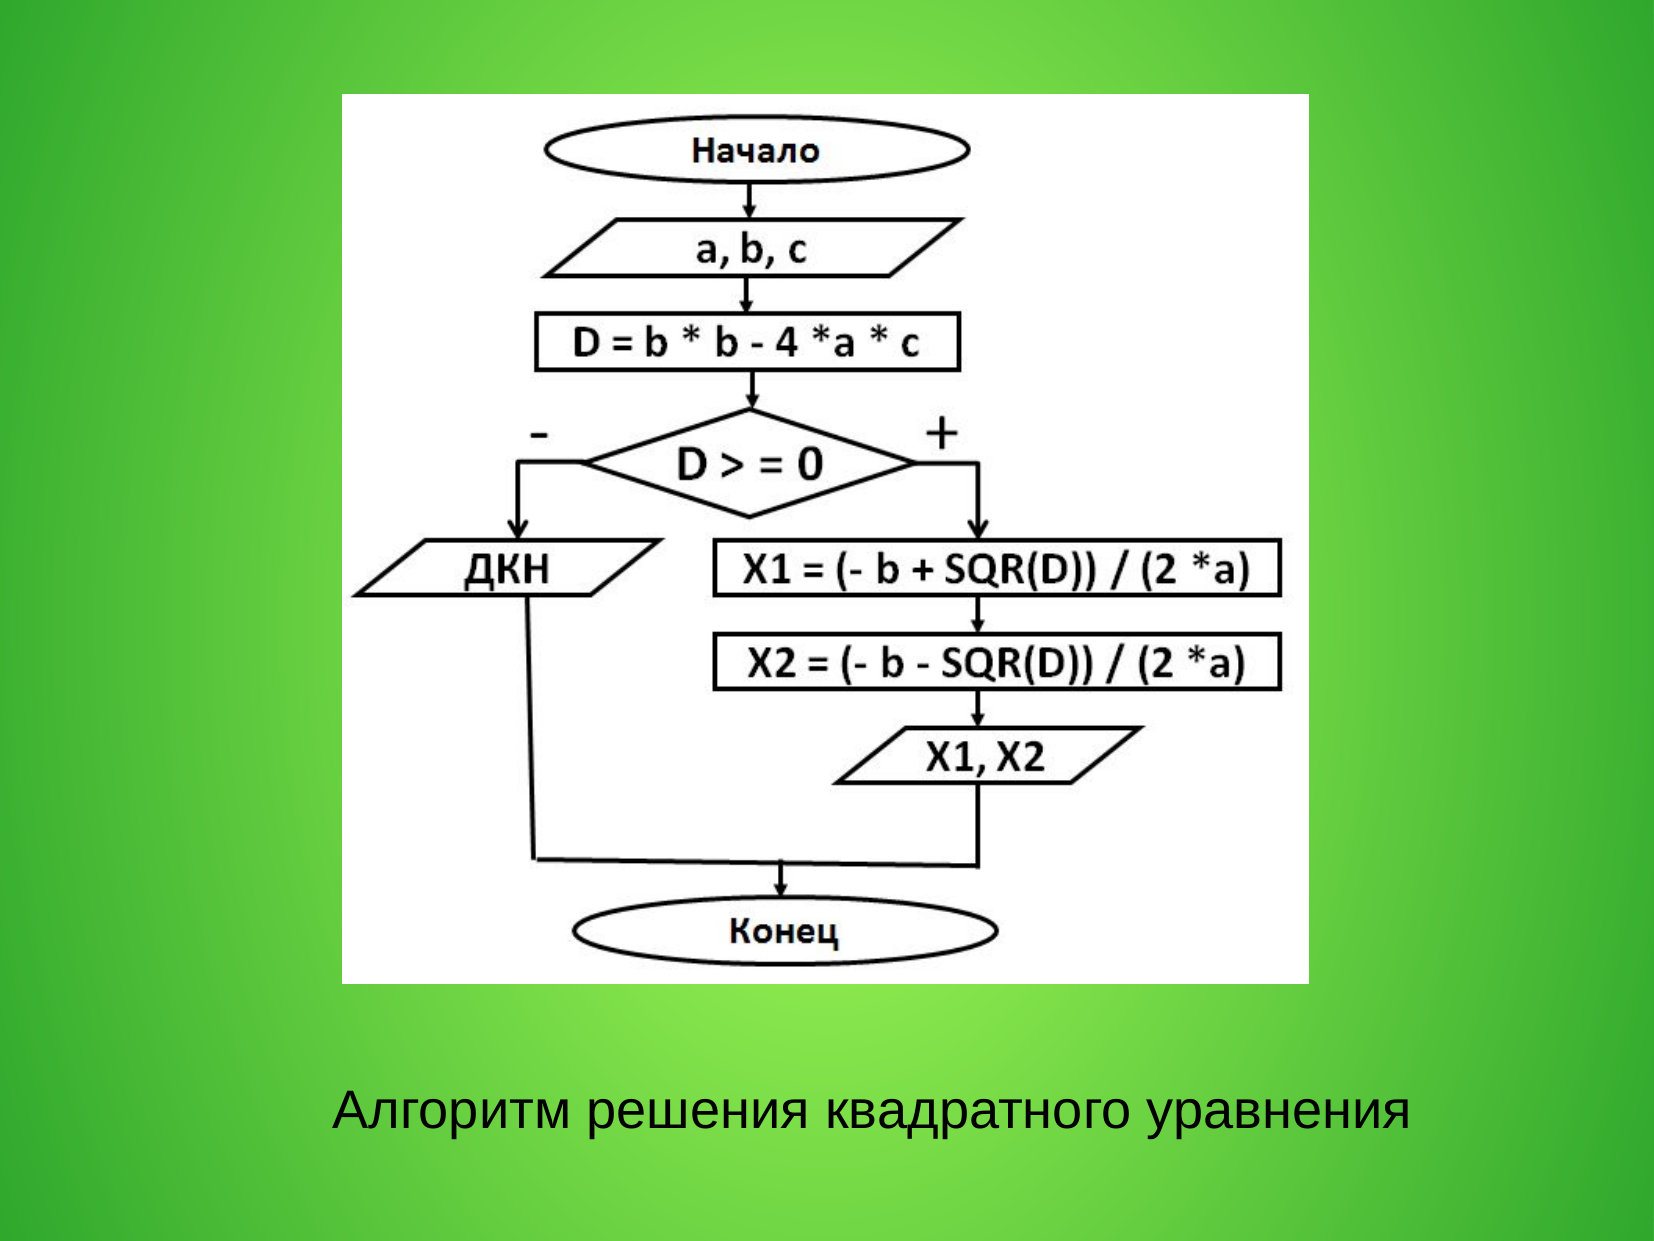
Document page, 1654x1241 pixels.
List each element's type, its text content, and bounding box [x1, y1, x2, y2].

picture [342, 94, 1309, 984]
text_box Алгоритм решения квадратного уравнения [317, 1072, 1428, 1148]
